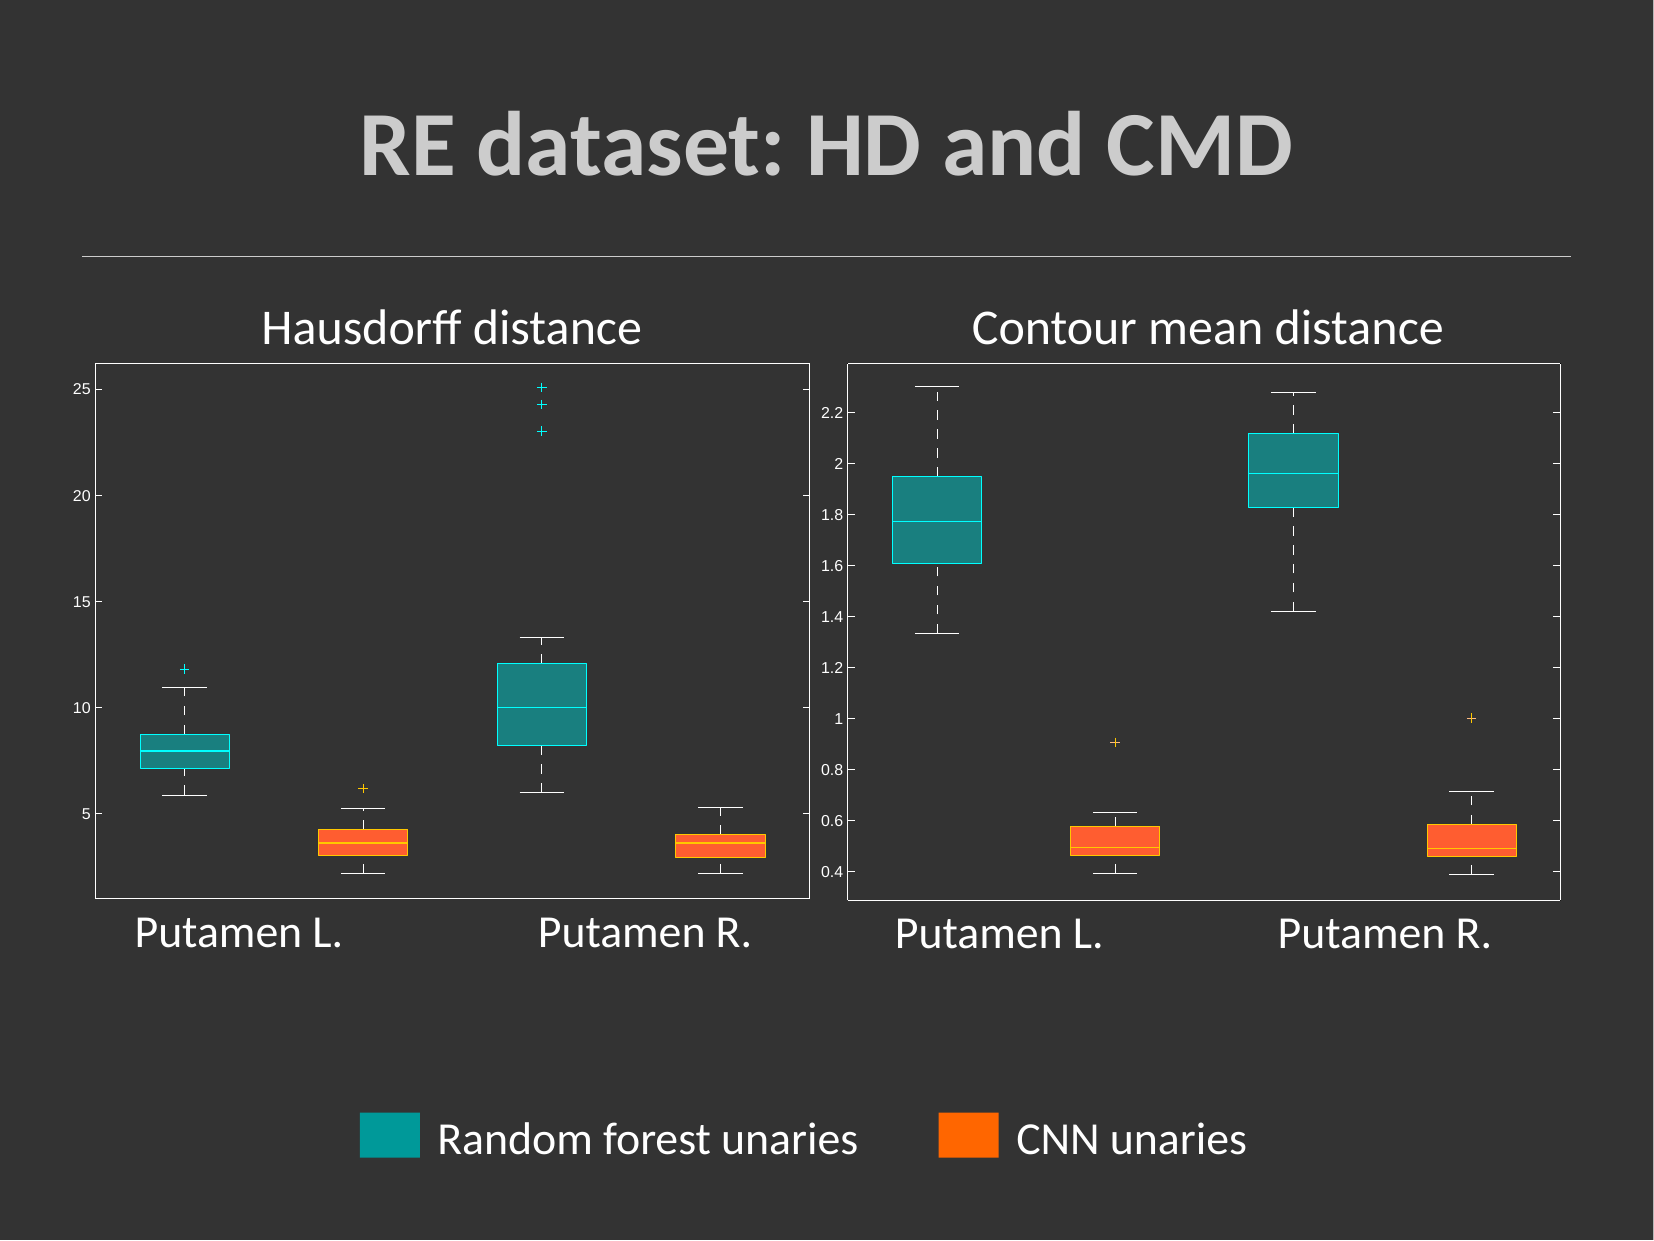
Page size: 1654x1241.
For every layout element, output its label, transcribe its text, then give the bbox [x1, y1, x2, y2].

picture [70, 357, 817, 922]
text_box Hausdorff distance [174, 300, 730, 365]
text_box Contour mean distance [930, 300, 1486, 365]
text_box [359, 1112, 420, 1158]
text_box Random forest unaries [422, 1112, 893, 1220]
text_box [938, 1112, 999, 1158]
text_box CNN unaries [1001, 1112, 1341, 1220]
title RE dataset: HD and CMD [82, 49, 1571, 257]
picture [820, 358, 1567, 923]
